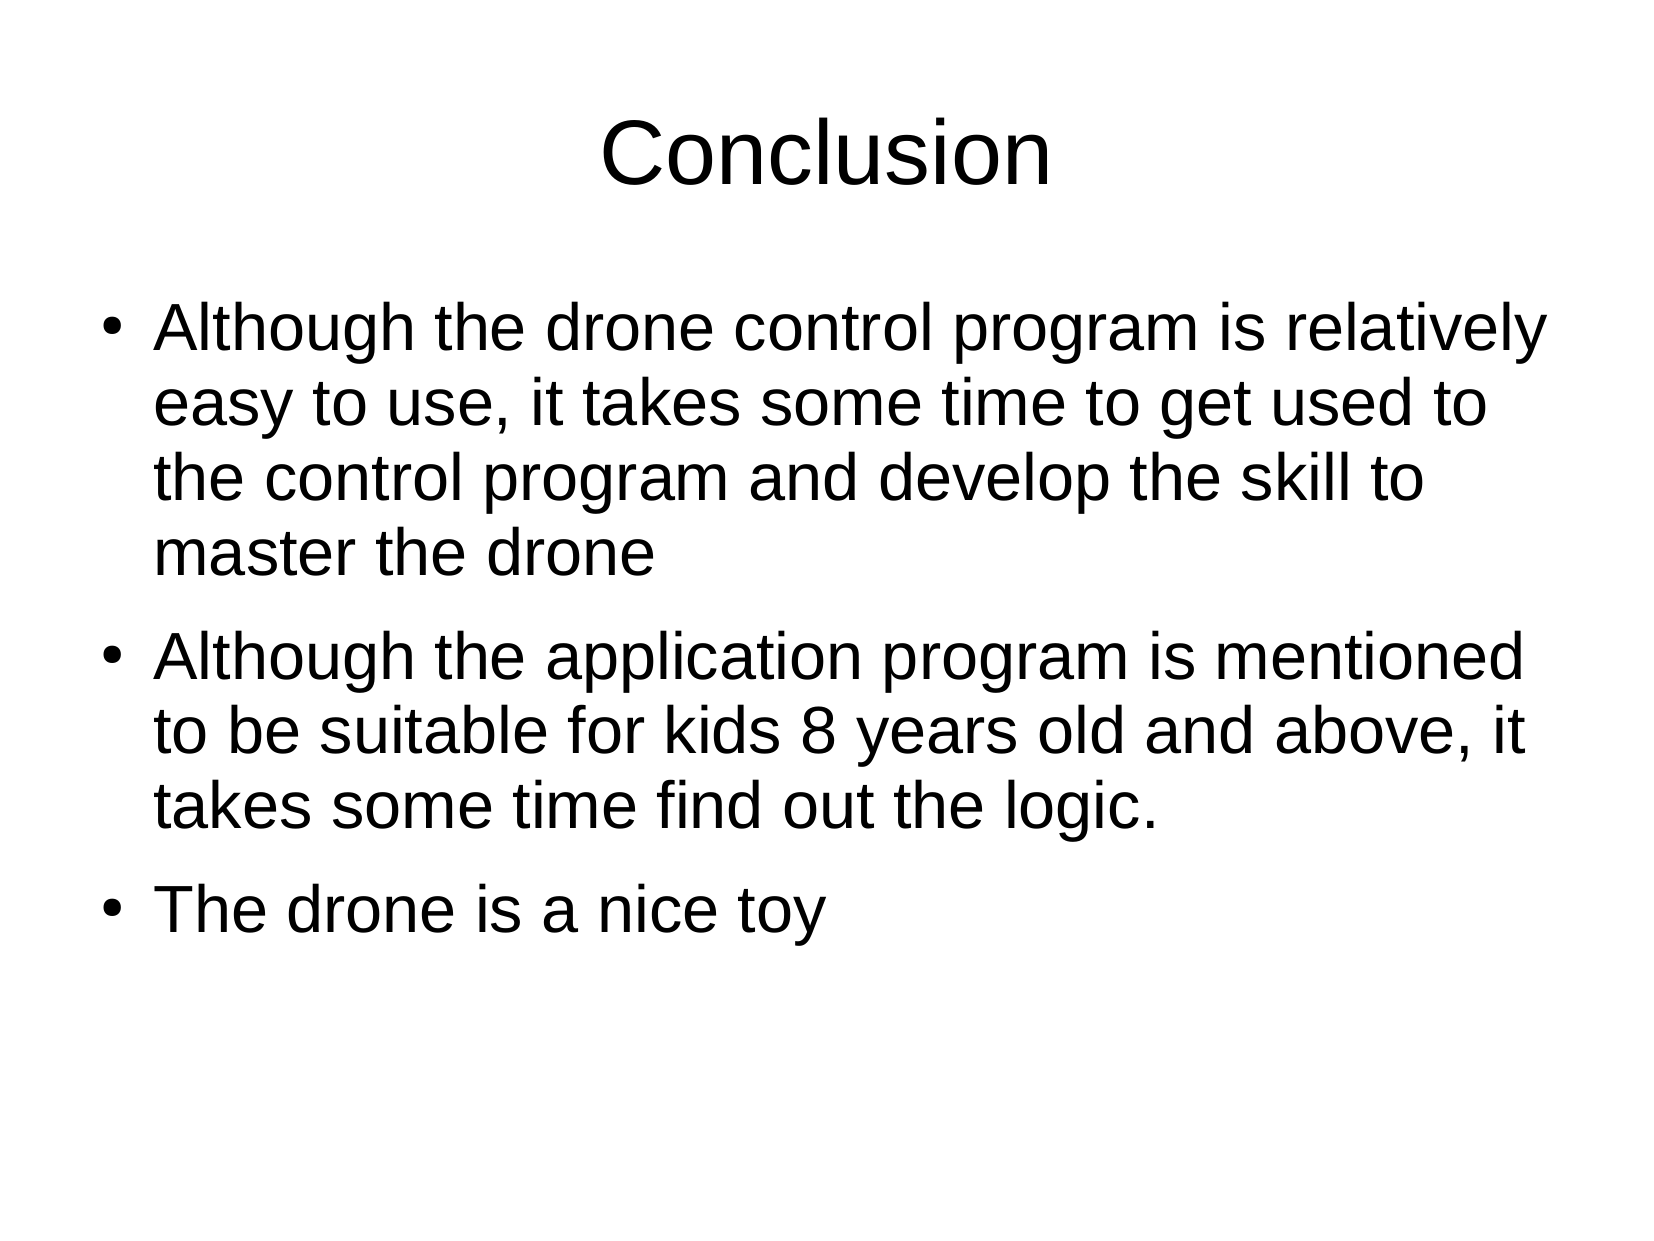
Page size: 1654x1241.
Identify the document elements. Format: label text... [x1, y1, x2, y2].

list Although the drone control program is relatively easy to use, it takes some time to get used to the control program and develop the skill to master the drone Although the application program is mentioned to be suitable for kids 8 years old and above, it takes some time find out the logic. The drone is a nice toy [82, 290, 1571, 1010]
title Conclusion [82, 49, 1571, 257]
